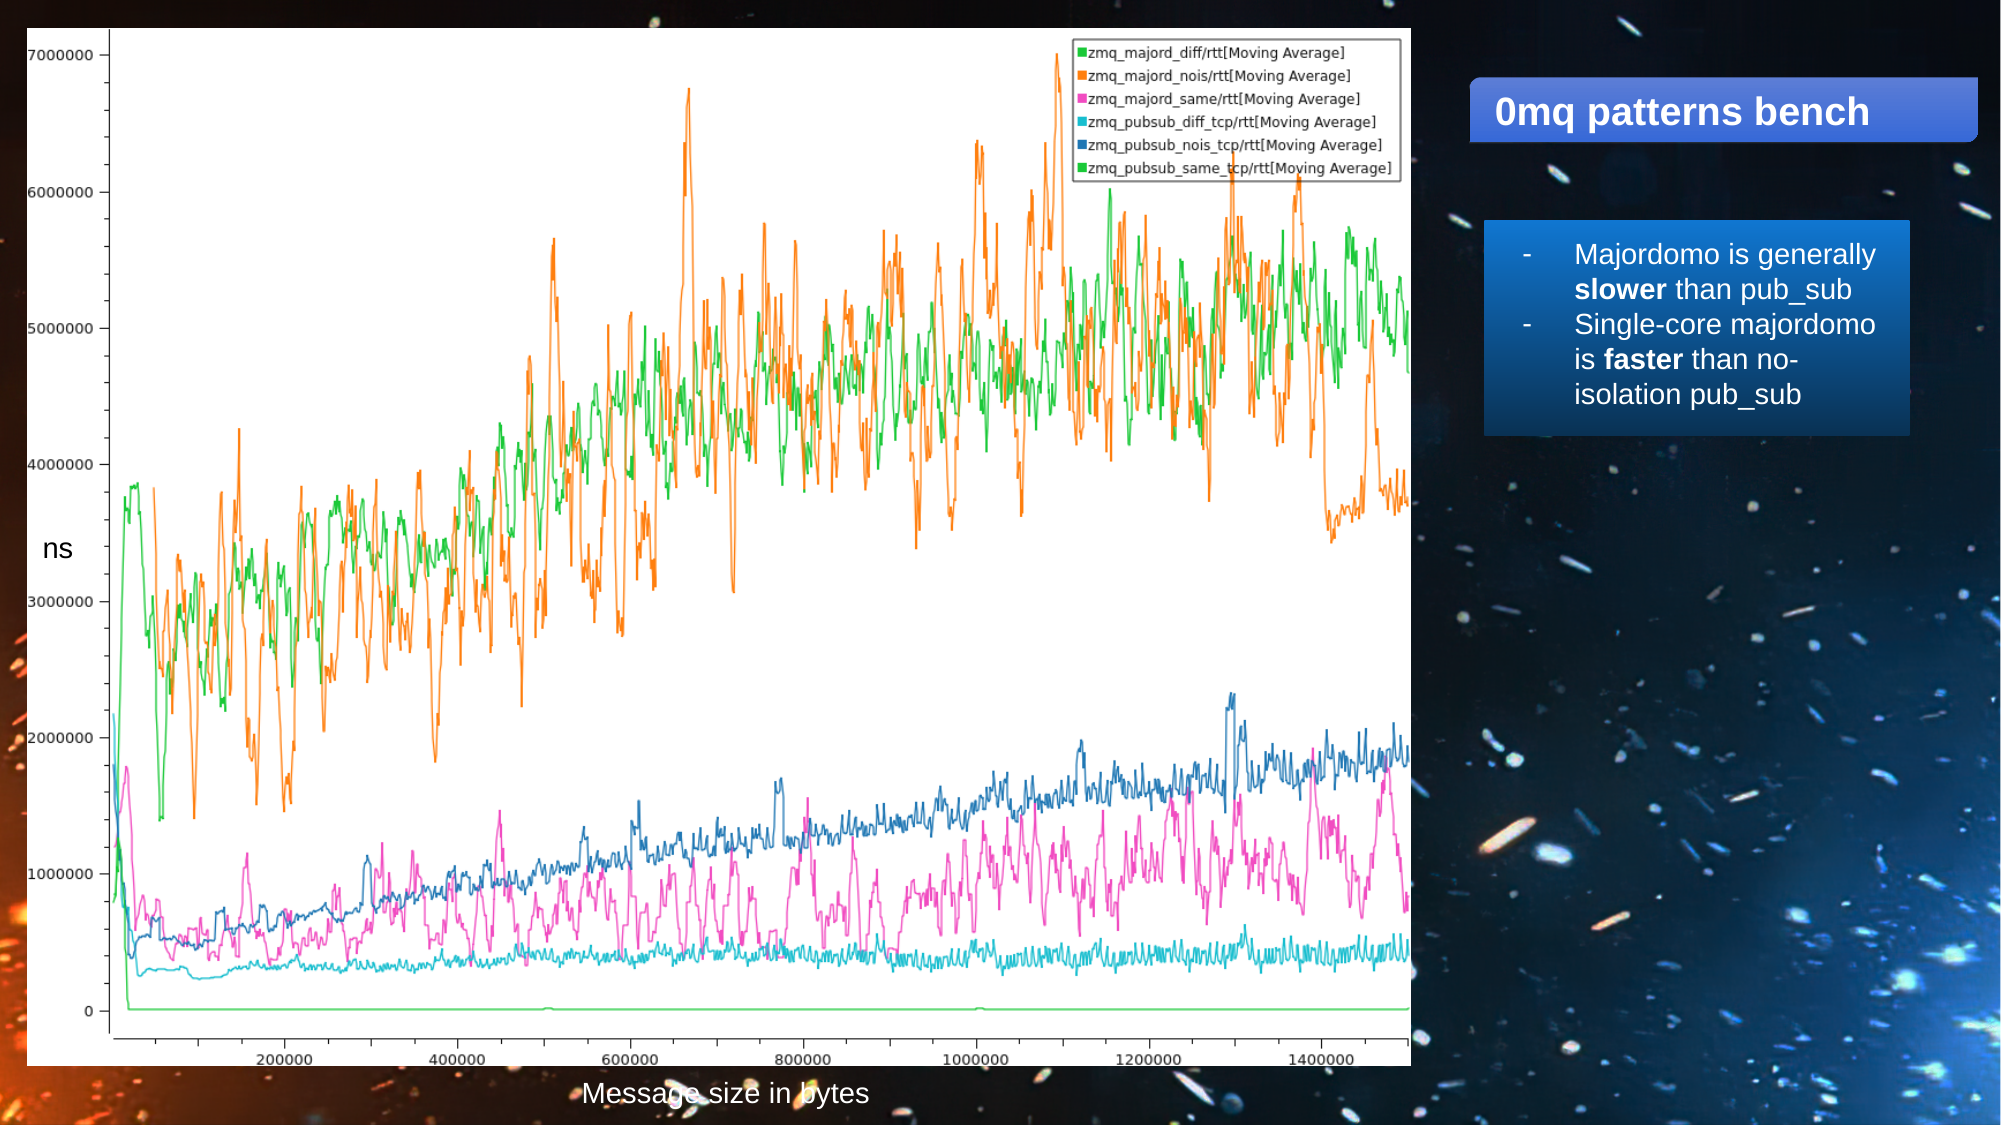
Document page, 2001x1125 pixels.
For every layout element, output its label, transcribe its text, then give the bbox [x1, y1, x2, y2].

text_box Majordomo is generally slower than pub_sub Single-core majordomo is faster than no-isolation pub_sub [1484, 220, 1910, 436]
text_box ns [27, 514, 91, 580]
text_box [1469, 77, 1978, 142]
text_box 0mq patterns bench [1479, 77, 1968, 141]
picture [0, 0, 2001, 1125]
text_box Message size in bytes [566, 1059, 1009, 1125]
